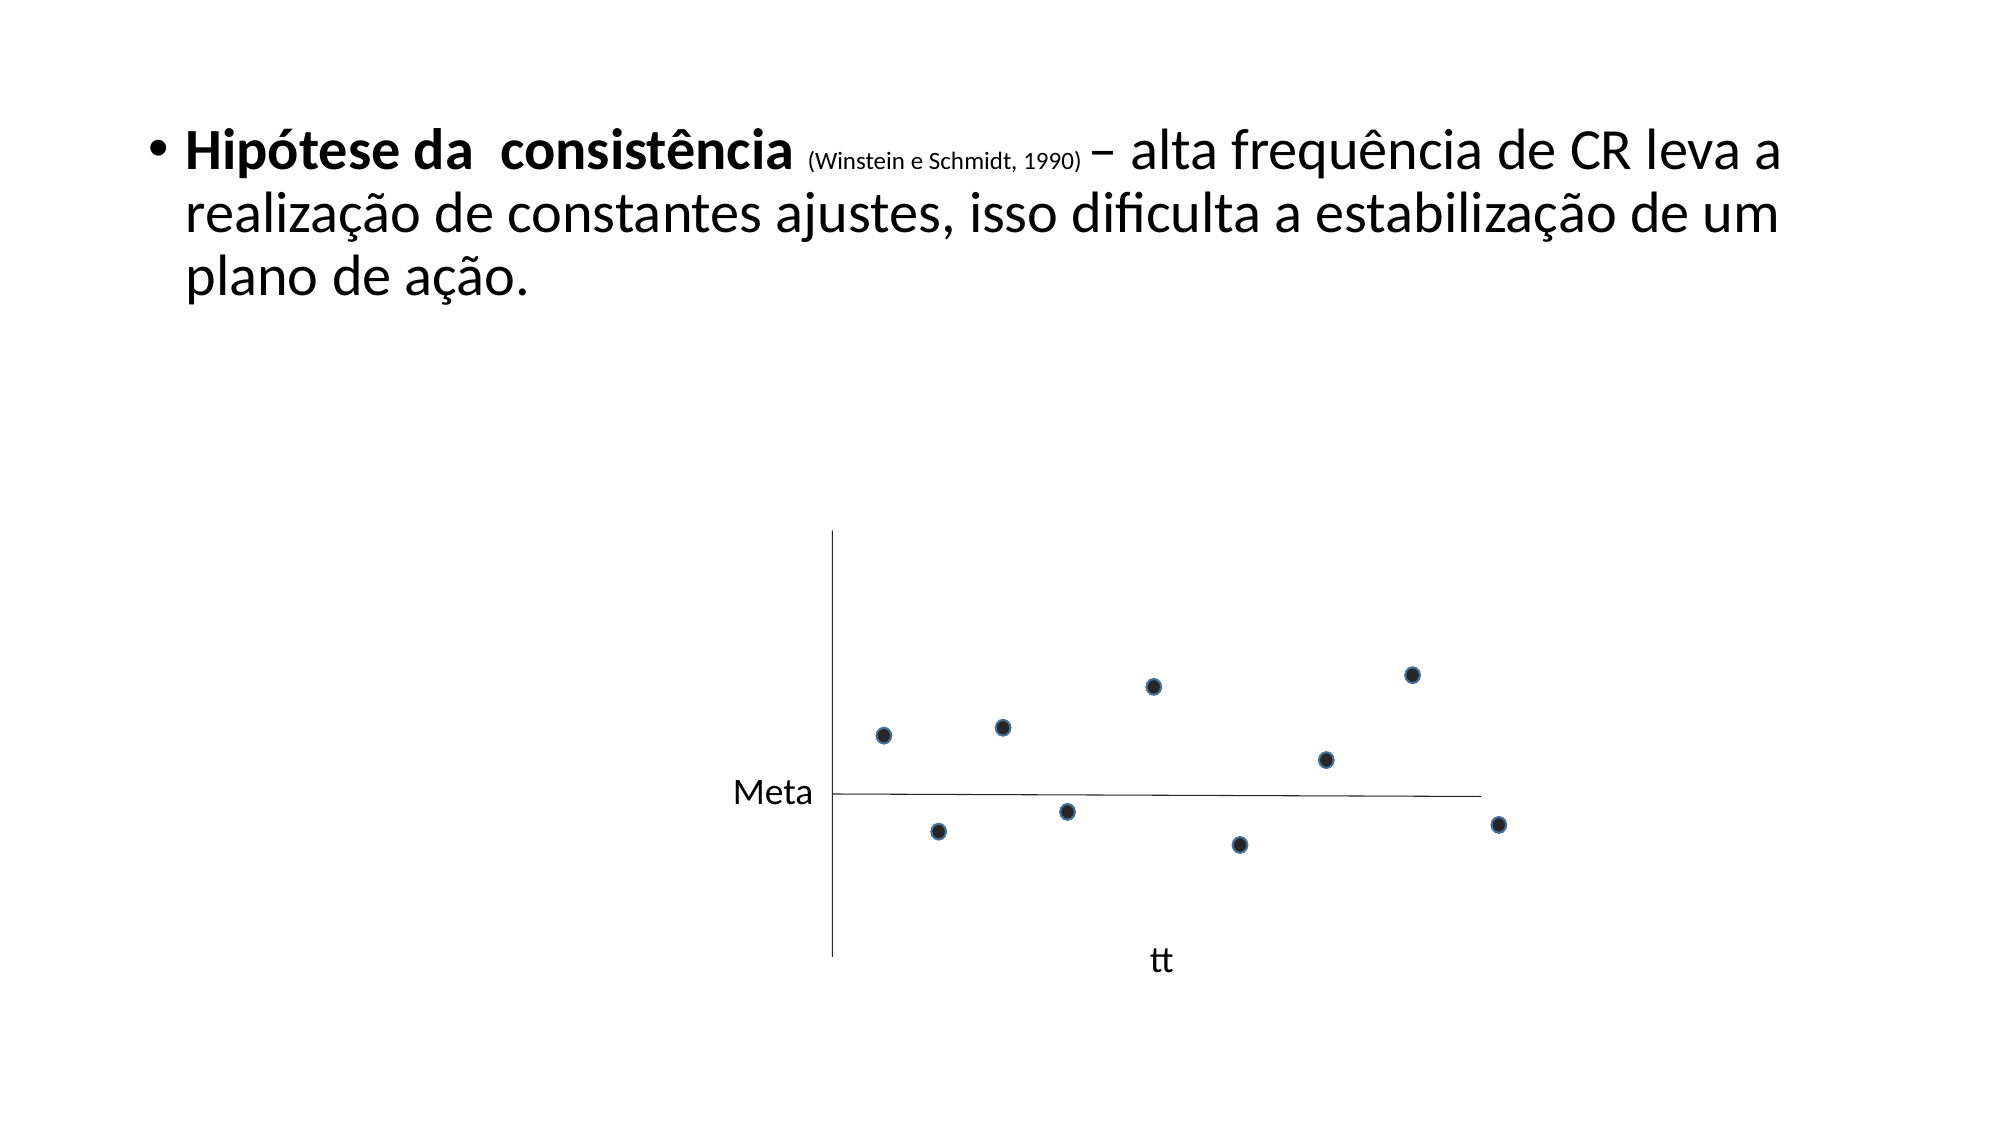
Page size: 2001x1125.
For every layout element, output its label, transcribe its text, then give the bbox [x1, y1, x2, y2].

text_box [1146, 678, 1162, 695]
text_box [1232, 837, 1248, 853]
text_box [1060, 803, 1075, 820]
text_box [995, 719, 1011, 736]
list Hipótese da consistência (Winstein e Schmidt, 1990) – alta frequência de CR leva a realização de constantes ajustes, isso dificulta a estabilização de um plano de ação. [133, 111, 1859, 826]
text_box [1491, 817, 1507, 833]
text_box tt [1135, 927, 1189, 988]
text_box [931, 823, 947, 840]
text_box [876, 727, 892, 744]
text_box Meta [718, 759, 829, 820]
text_box [1405, 667, 1420, 684]
text_box [1318, 752, 1334, 769]
